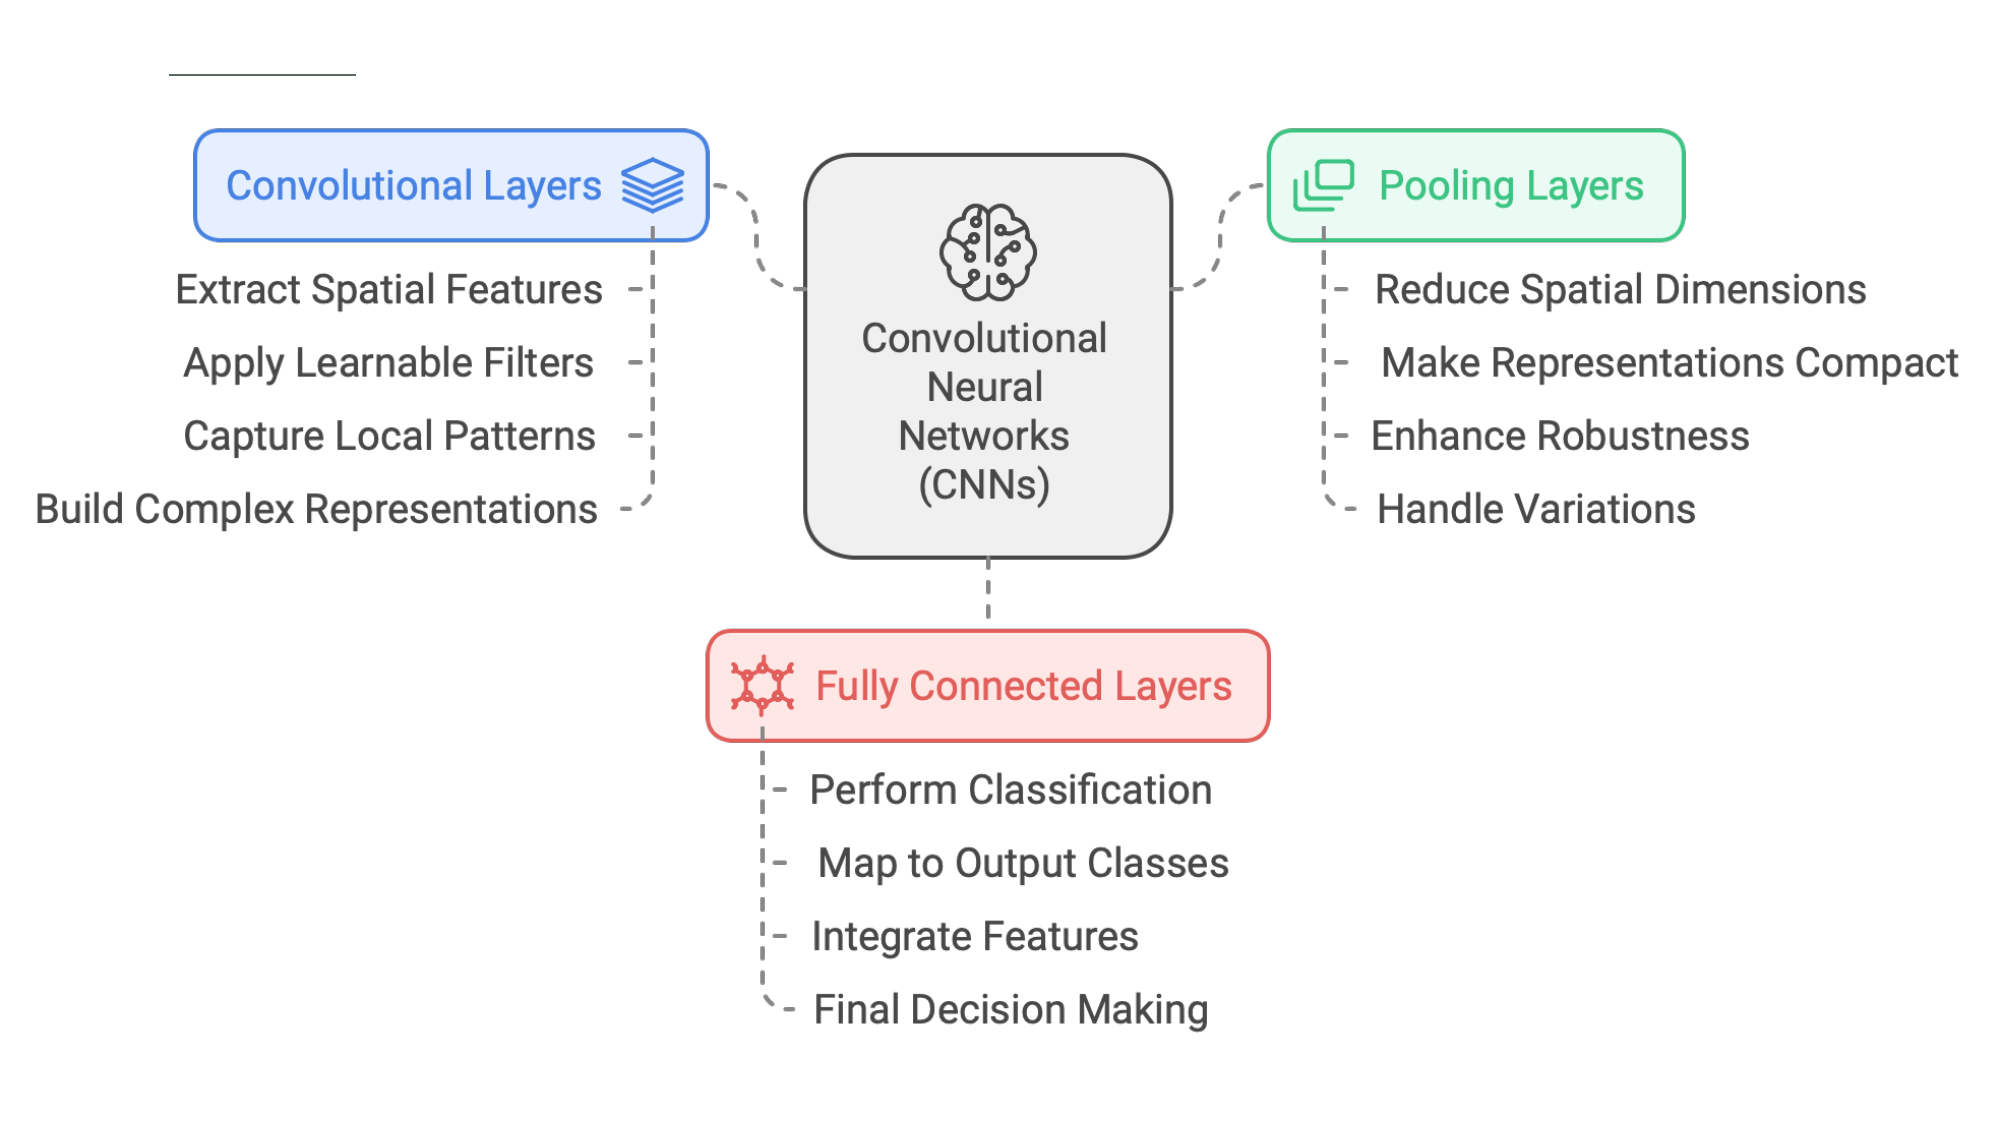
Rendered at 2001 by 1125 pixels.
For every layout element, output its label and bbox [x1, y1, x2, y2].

picture [0, 104, 2000, 1058]
